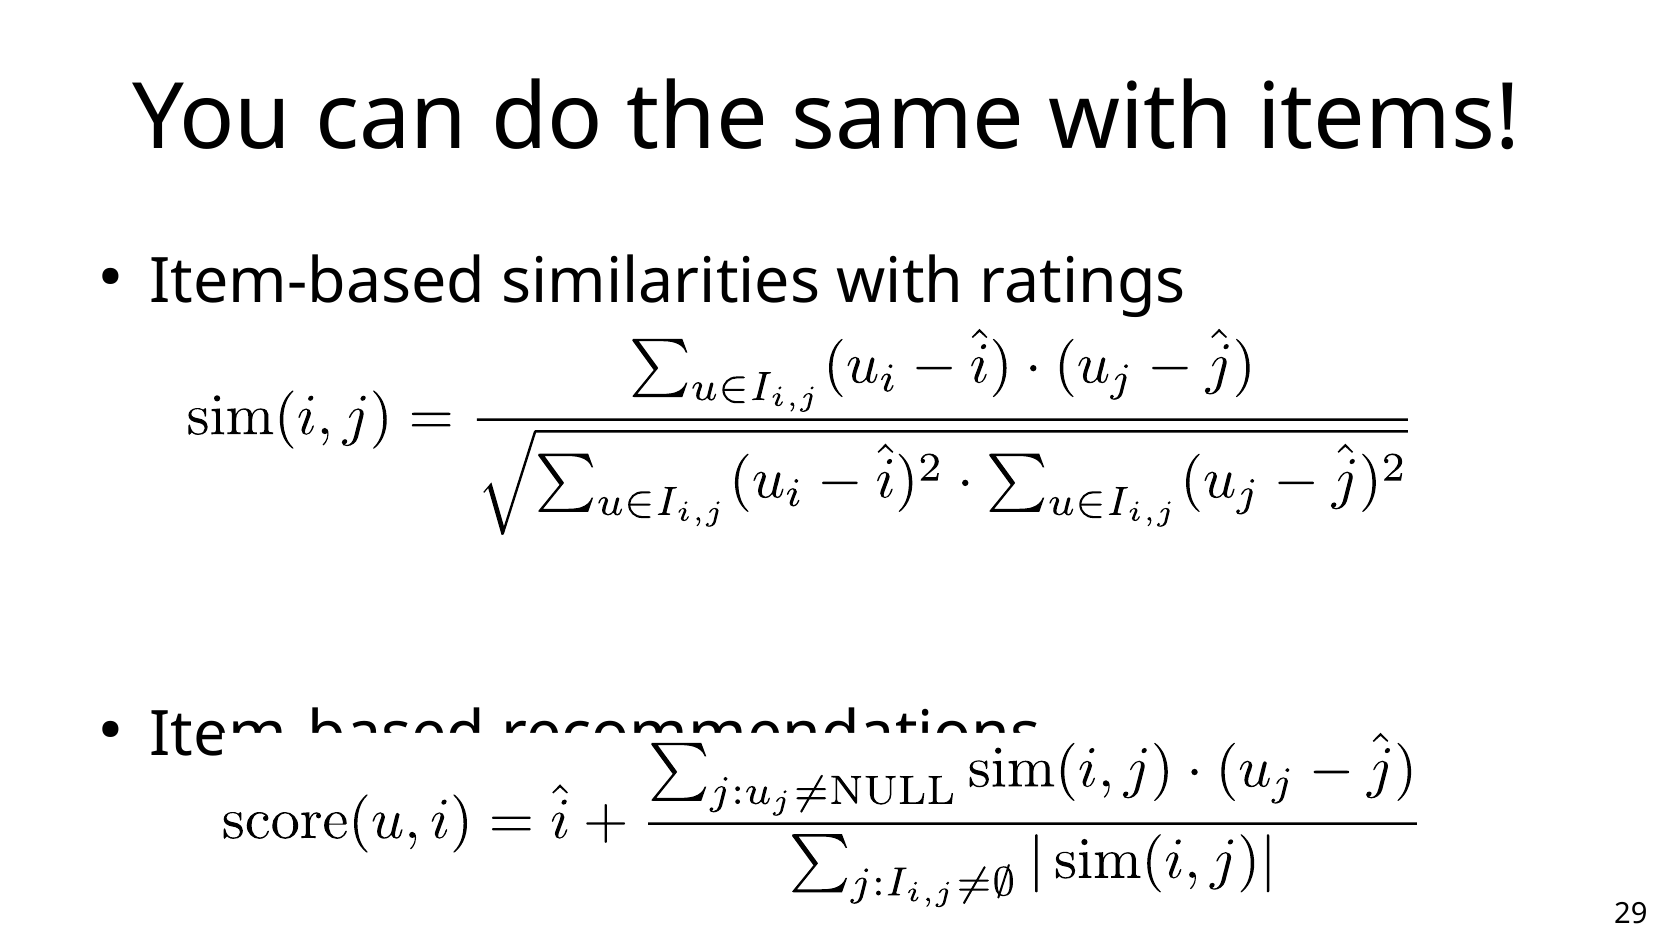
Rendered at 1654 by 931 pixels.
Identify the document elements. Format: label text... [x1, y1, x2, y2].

text_box [186, 328, 1408, 535]
list Item-based similarities with ratings Item-based recommendations [82, 235, 1571, 775]
title You can do the same with items! [82, 1, 1571, 226]
text_box [221, 732, 1417, 908]
